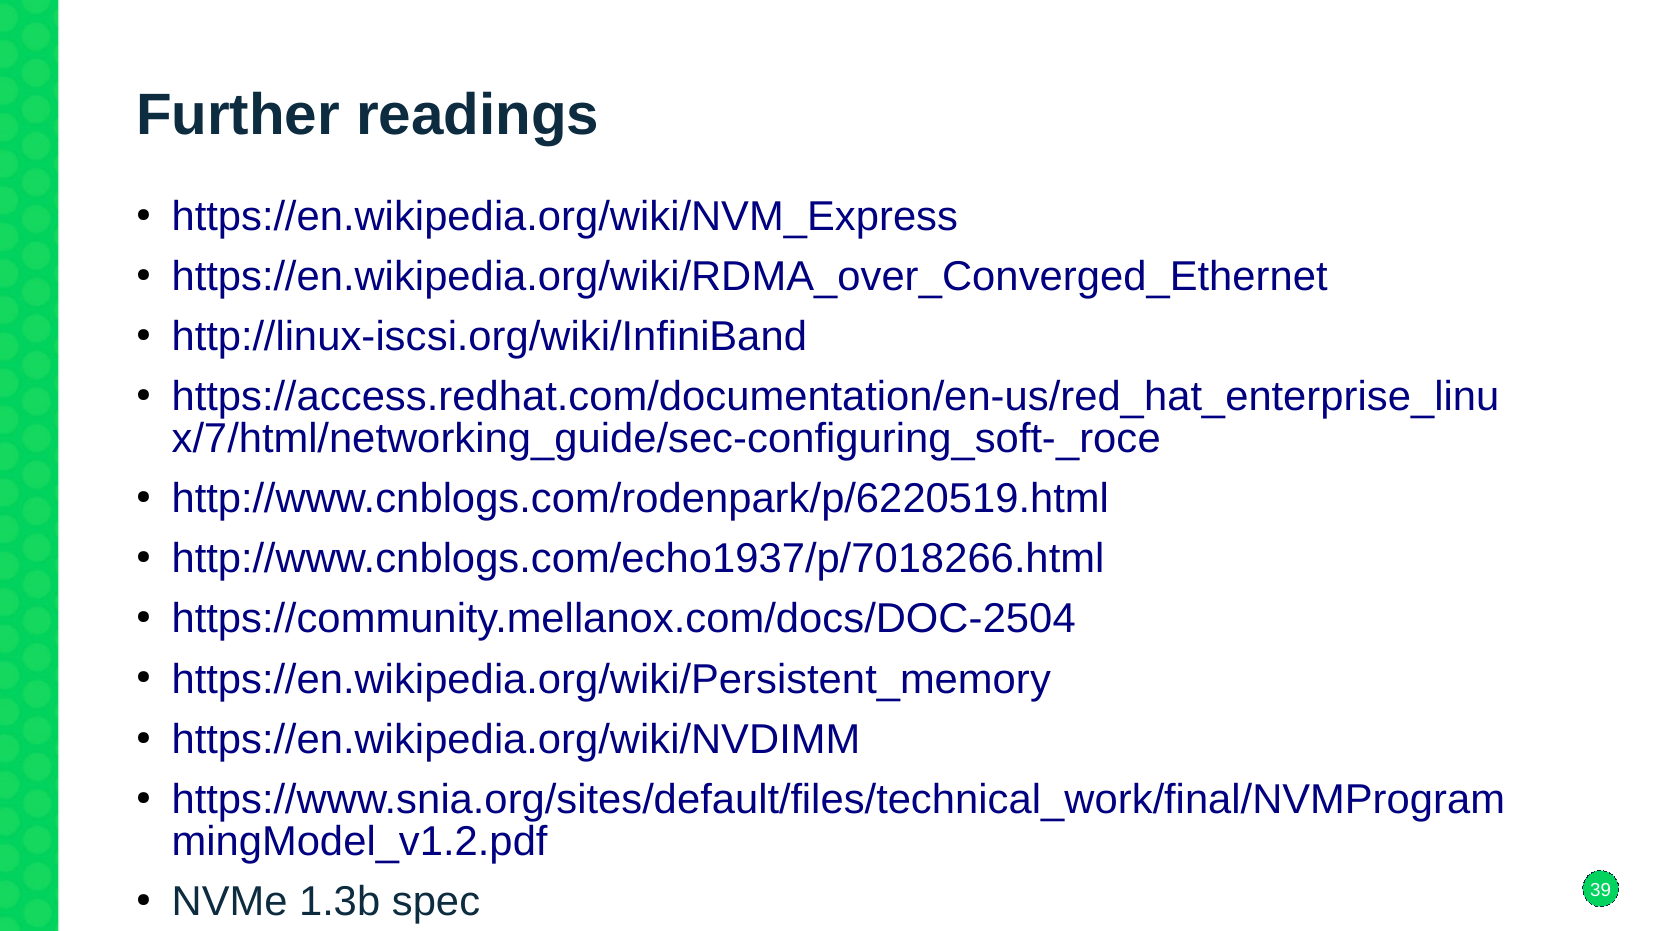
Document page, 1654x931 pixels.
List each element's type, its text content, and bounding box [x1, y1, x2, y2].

picture [0, 0, 76, 931]
title Further readings [121, 37, 1531, 180]
list https://en.wikipedia.org/wiki/NVM_Express https://en.wikipedia.org/wiki/RDMA_over_Converged_Ethernet http://linux-iscsi.org/wiki/InfiniBand https://access.redhat.com/documentation/en-us/red_hat_enterprise_linux/7/html/networking_guide/sec-configuring_soft-_roce http://www.cnblogs.com/rodenpark/p/6220519.html http://www.cnblogs.com/echo1937/p/7018266.html https://community.mellanox.com/docs/DOC-2504 https://en.wikipedia.org/wiki/Persistent_memory https://en.wikipedia.org/wiki/NVDIMM https://www.snia.org/sites/default/files/technical_work/final/NVMProgrammingModel_v1.2.pdf NVMe 1.3b spec [121, 180, 1531, 634]
